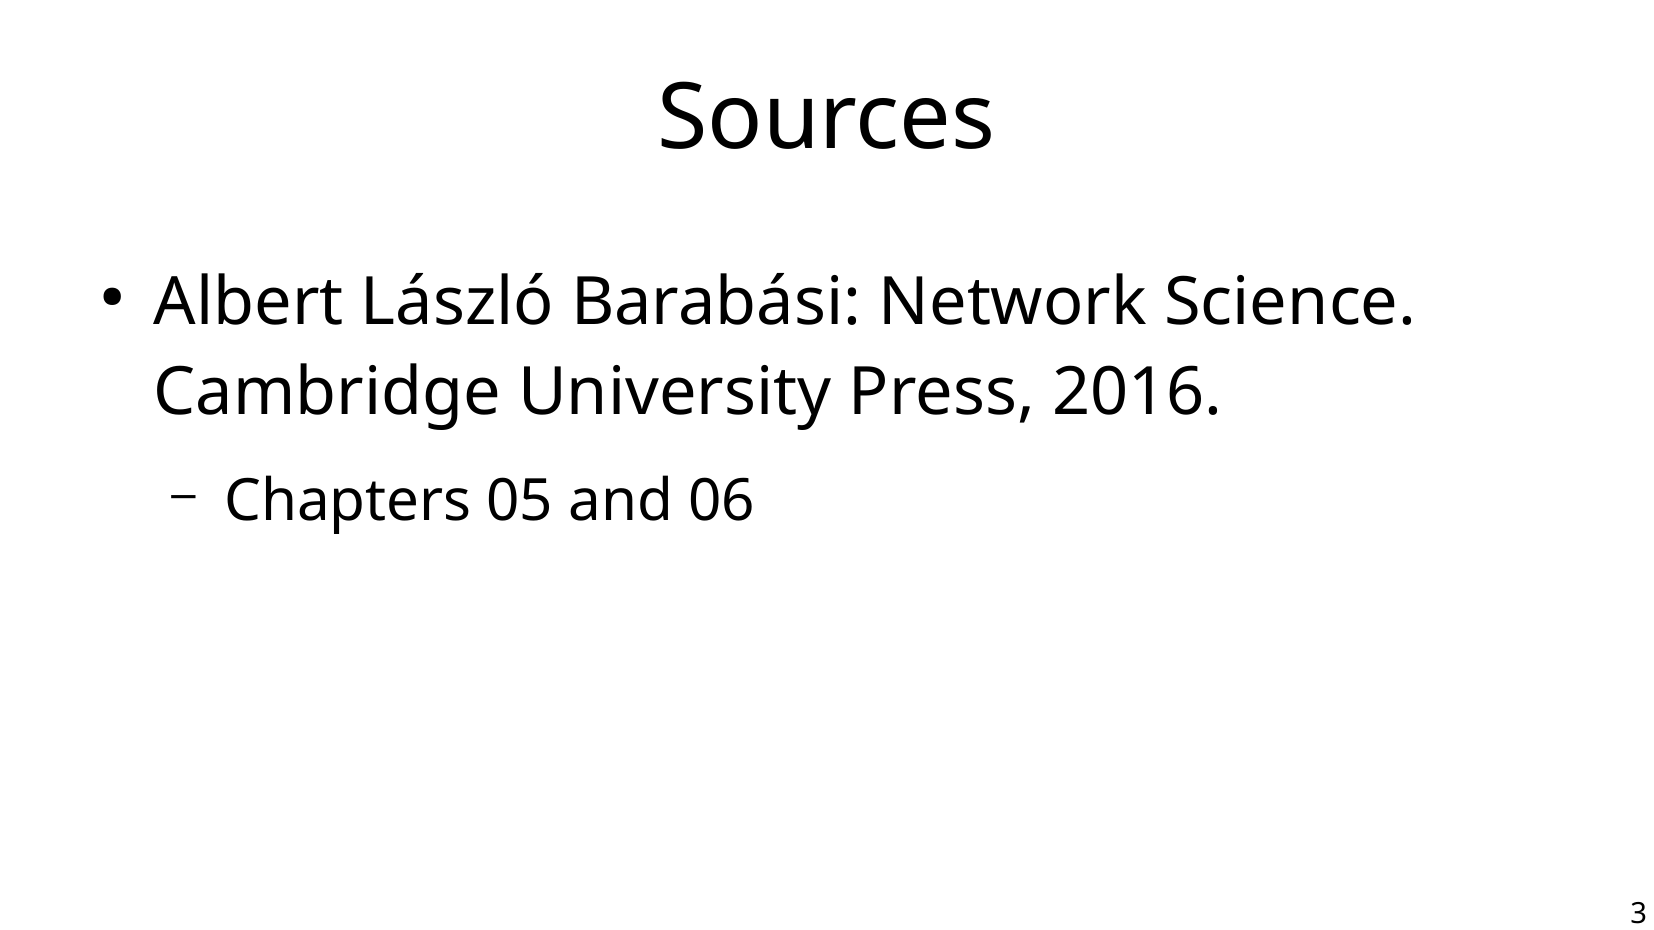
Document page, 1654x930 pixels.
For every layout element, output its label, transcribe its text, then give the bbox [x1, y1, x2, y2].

title Sources [82, 1, 1571, 225]
list Albert László Barabási: Network Science. Cambridge University Press, 2016. Chapters 05 and 06 [82, 252, 1571, 793]
